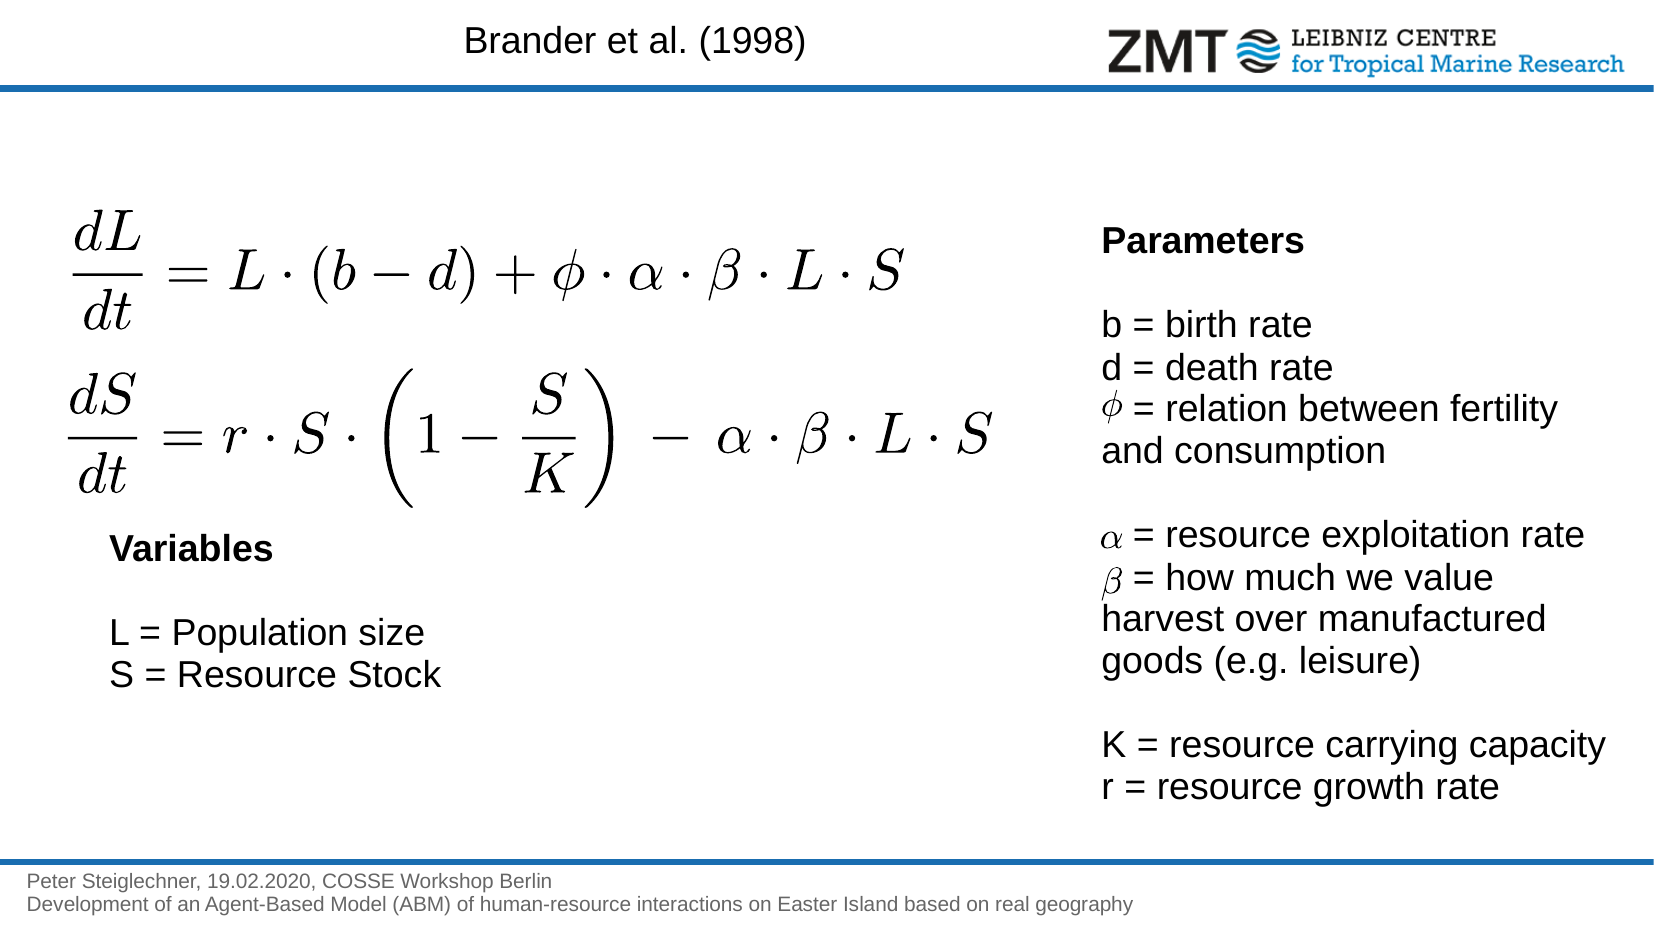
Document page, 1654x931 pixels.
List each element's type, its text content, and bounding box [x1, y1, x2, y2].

text_box [1101, 566, 1123, 601]
text_box [1102, 389, 1123, 424]
picture [1086, 1, 1654, 85]
text_box [67, 368, 993, 508]
text_box Parameters b = birth rate d = death rate = relation between fertility and consumption = resource exploitation rate = how much we value harvest over manufactured goods (e.g. leisure) K = resource carrying capacity r = resource growth rate [1086, 212, 1630, 931]
text_box Variables L = Population size S = Resource Stock [94, 519, 863, 703]
text_box [1101, 531, 1123, 549]
text_box [72, 209, 904, 330]
text_box Brander et al. (1998) [448, 11, 993, 69]
